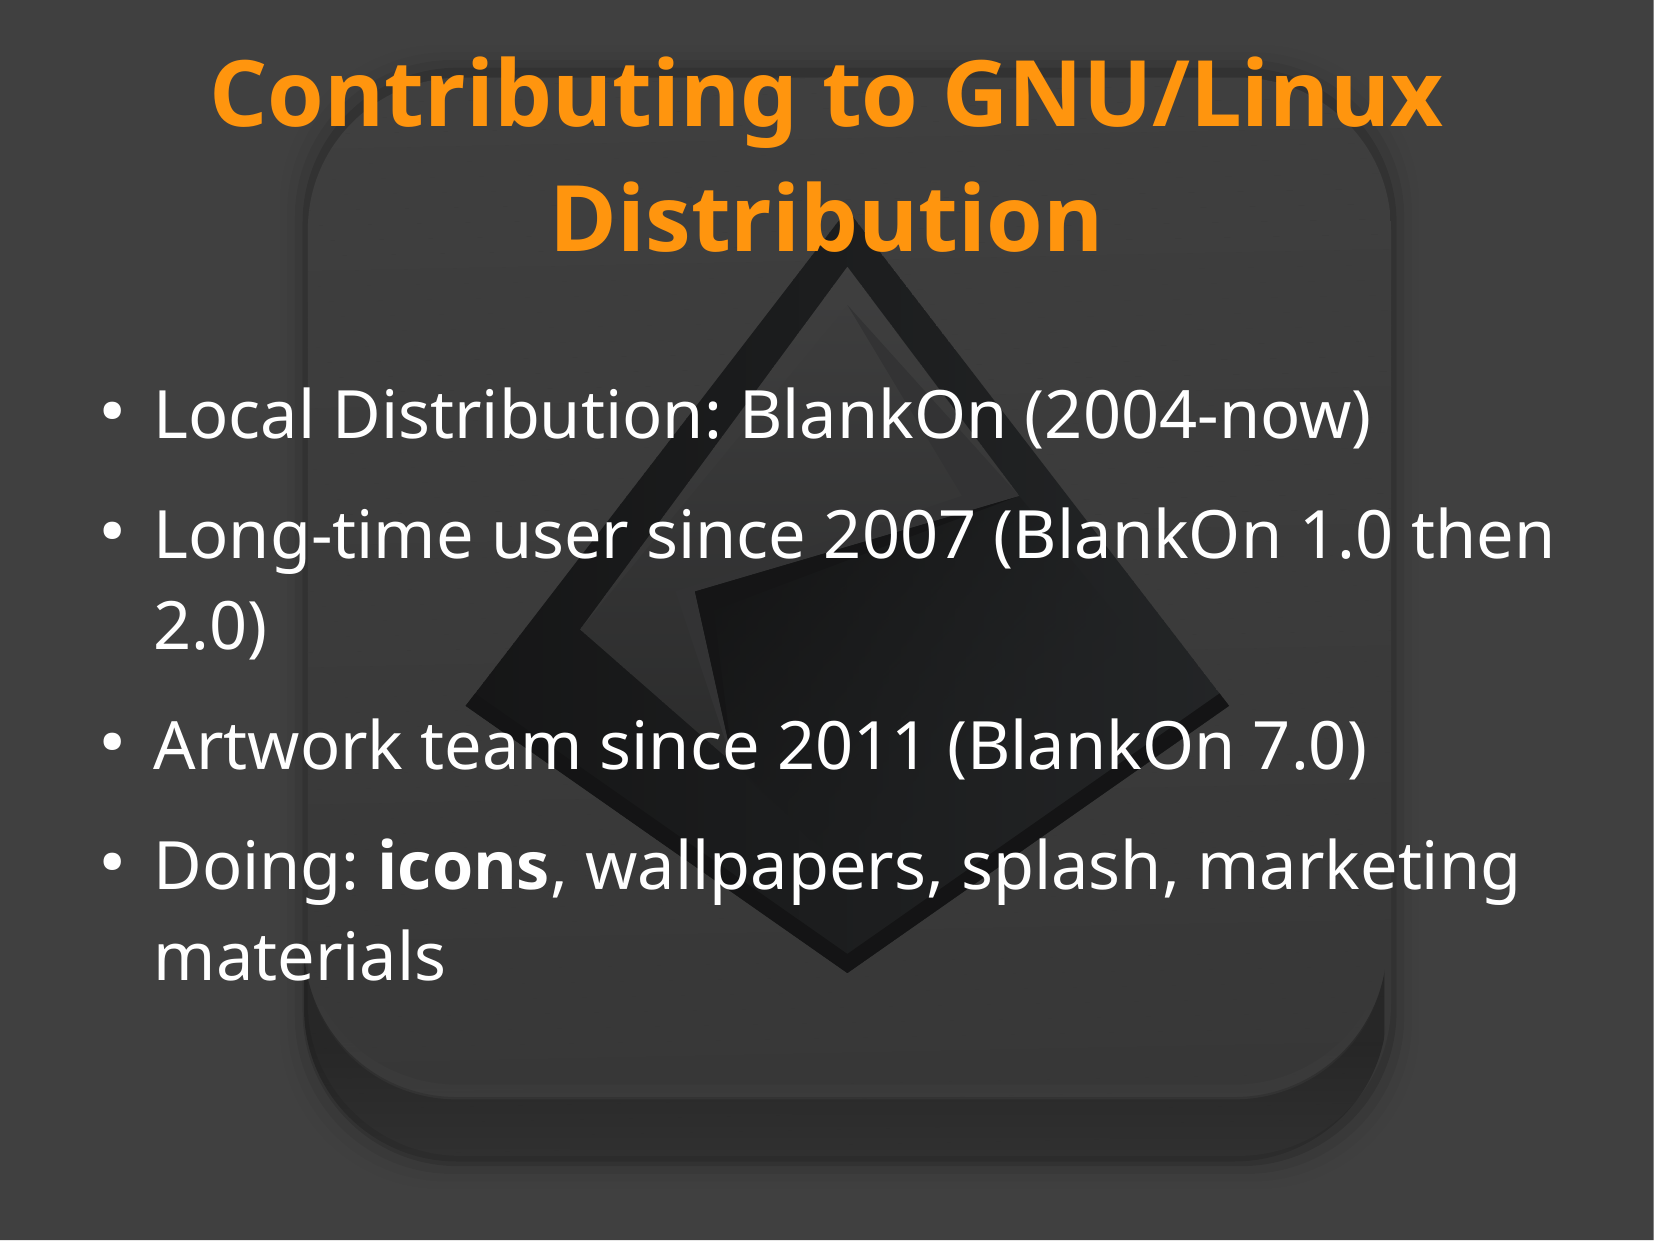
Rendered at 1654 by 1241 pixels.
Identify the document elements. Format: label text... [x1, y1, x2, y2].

list Local Distribution: BlankOn (2004-now) Long-time user since 2007 (BlankOn 1.0 then 2.0) Artwork team since 2011 (BlankOn 7.0) Doing: icons, wallpapers, splash, marketing materials [82, 366, 1571, 1087]
text_box [0, 0, 1654, 1241]
title Contributing to GNU/Linux Distribution [82, 41, 1571, 265]
